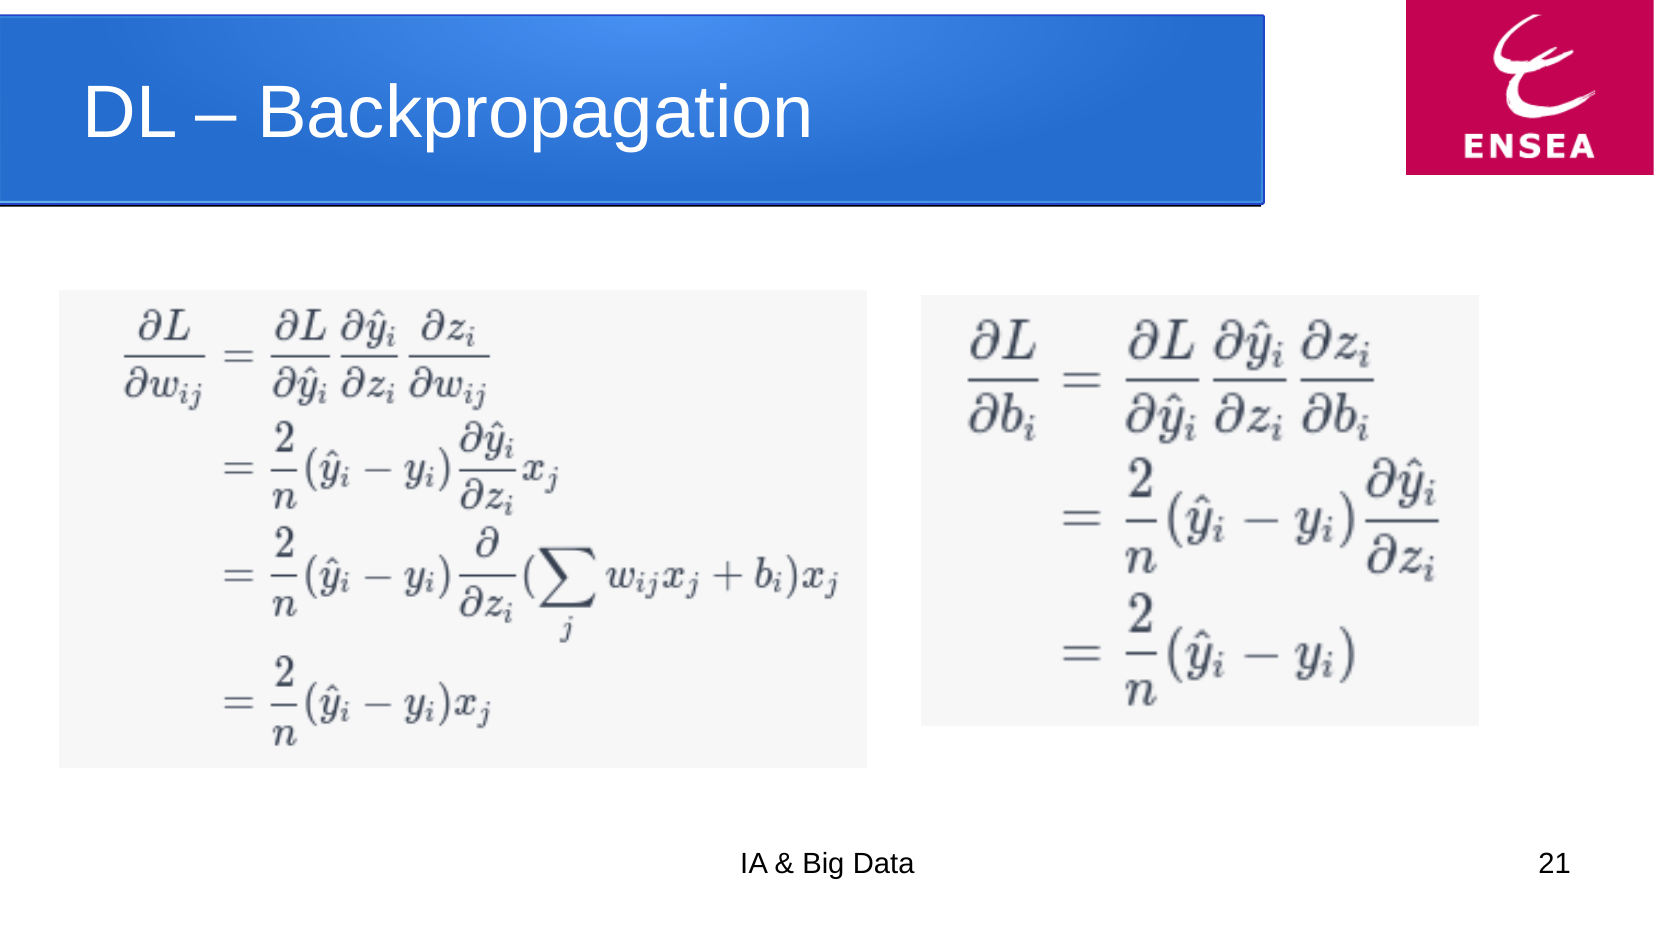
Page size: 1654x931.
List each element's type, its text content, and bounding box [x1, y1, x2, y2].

title DL – Backpropagation [82, 35, 1235, 189]
picture [1406, 0, 1654, 175]
picture [921, 295, 1479, 726]
picture [59, 290, 867, 768]
